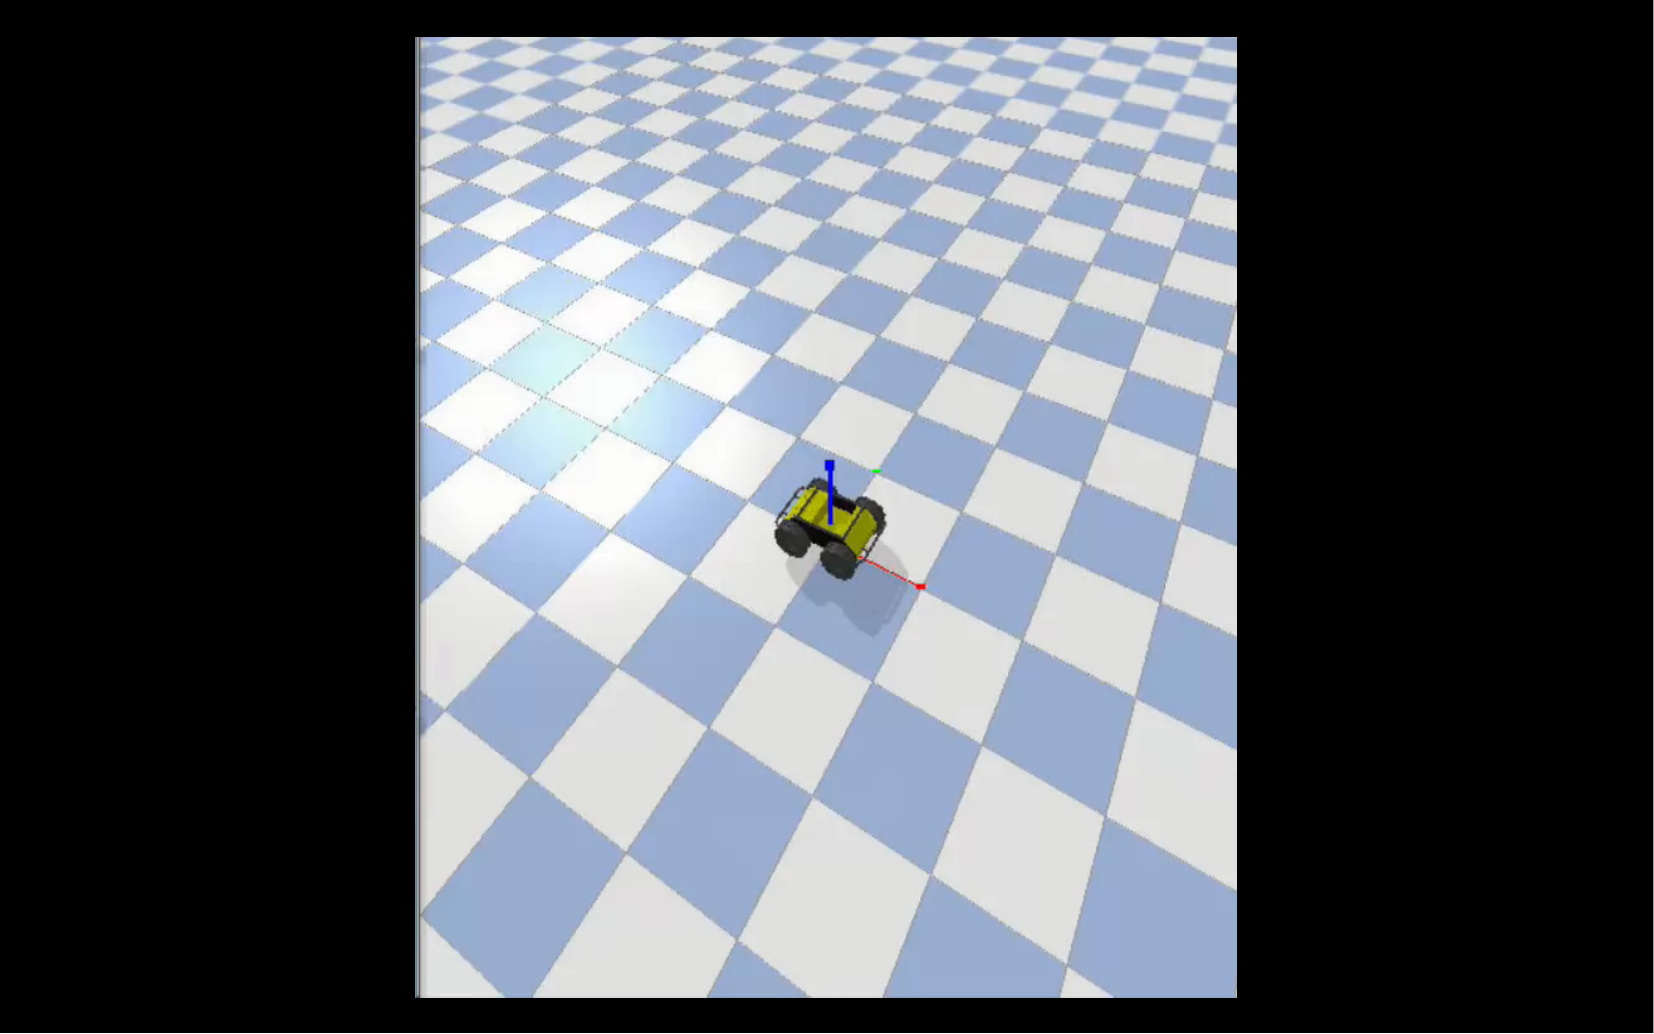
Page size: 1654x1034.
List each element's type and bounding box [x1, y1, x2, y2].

text_box [414, 36, 1238, 999]
